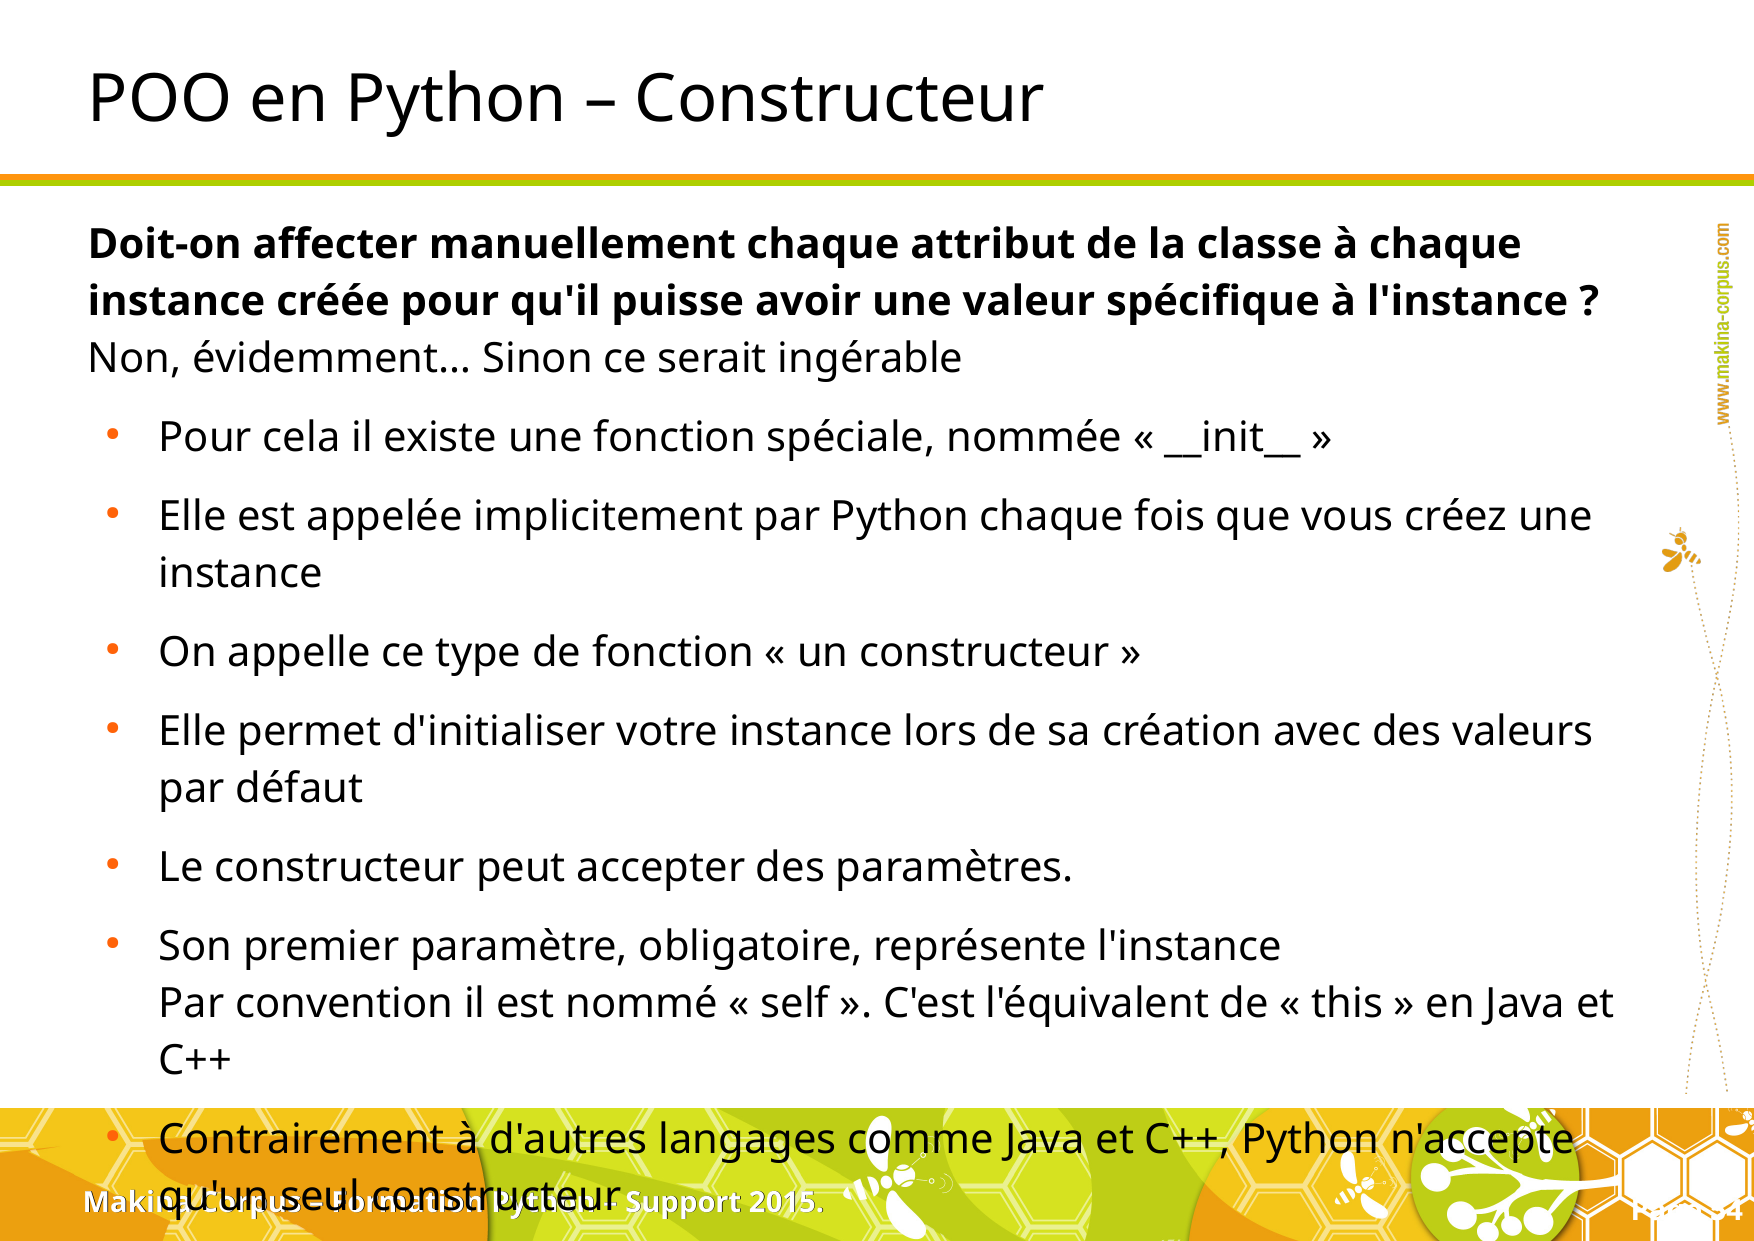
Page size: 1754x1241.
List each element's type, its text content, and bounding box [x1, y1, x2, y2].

picture [1639, 203, 1754, 1093]
picture [0, 1108, 1754, 1241]
list Doit-on affecter manuellement chaque attribut de la classe à chaque instance créée pour qu'il puisse avoir une valeur spécifique à l'instance ? Non, évidemment… Sinon ce serait ingérable Pour cela il existe une fonction spéciale, nommée « __init__ » Elle est appelée implicitement par Python chaque fois que vous créez une instance On appelle ce type de fonction « un constructeur » Elle permet d'initialiser votre instance lors de sa création avec des valeurs par défaut Le constructeur peut accepter des paramètres. Son premier paramètre, obligatoire, représente l'instance Par convention il est nommé « self ». C'est l'équivalent de « this » en Java et C++ Contrairement à d'autres langages comme Java et C++, Python n'accepte qu'un seul constructeur [87, 213, 1667, 1027]
title POO en Python – Constructeur [87, 31, 1667, 160]
